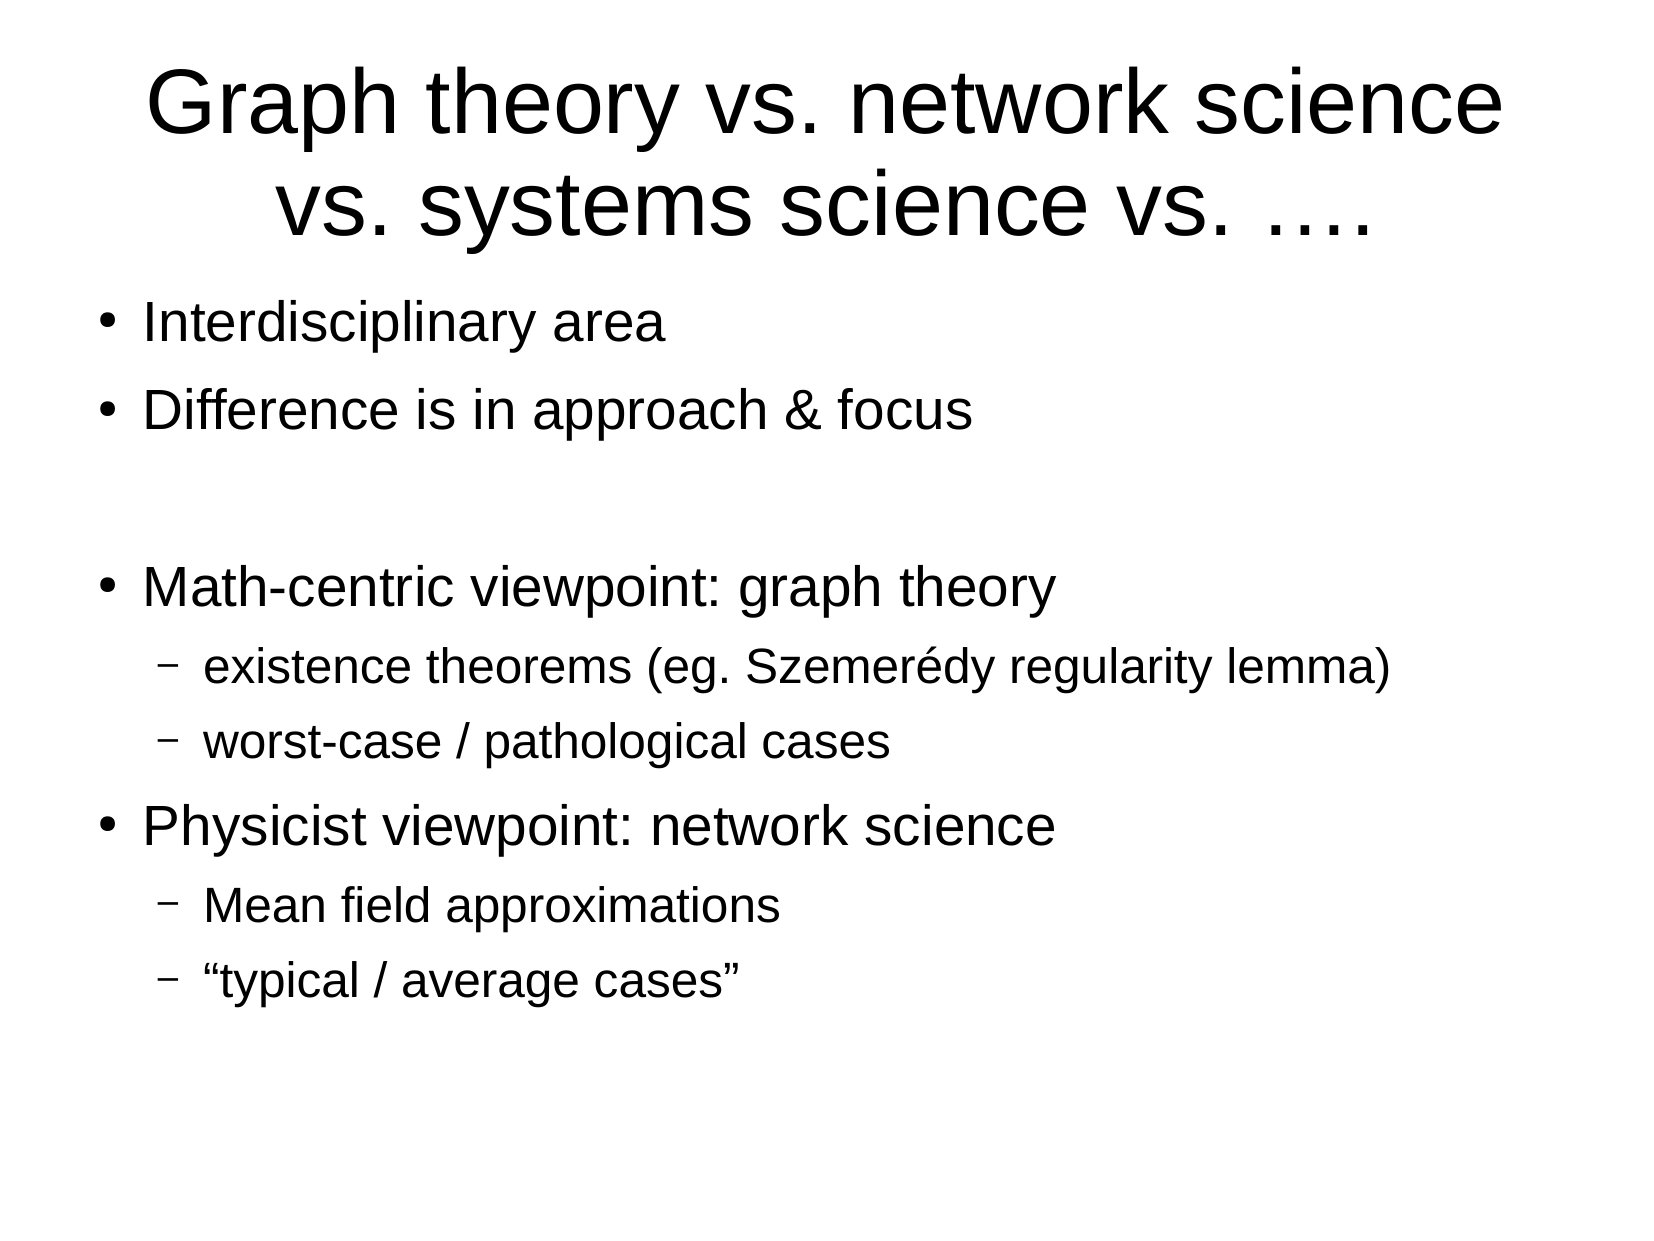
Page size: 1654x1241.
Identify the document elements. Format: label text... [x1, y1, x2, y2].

title Graph theory vs. network science vs. systems science vs. …. [82, 49, 1571, 257]
list Interdisciplinary area Difference is in approach & focus Math-centric viewpoint: graph theory existence theorems (eg. Szemerédy regularity lemma) worst-case / pathological cases Physicist viewpoint: network science Mean field approximations “typical / average cases” [82, 290, 1571, 1010]
